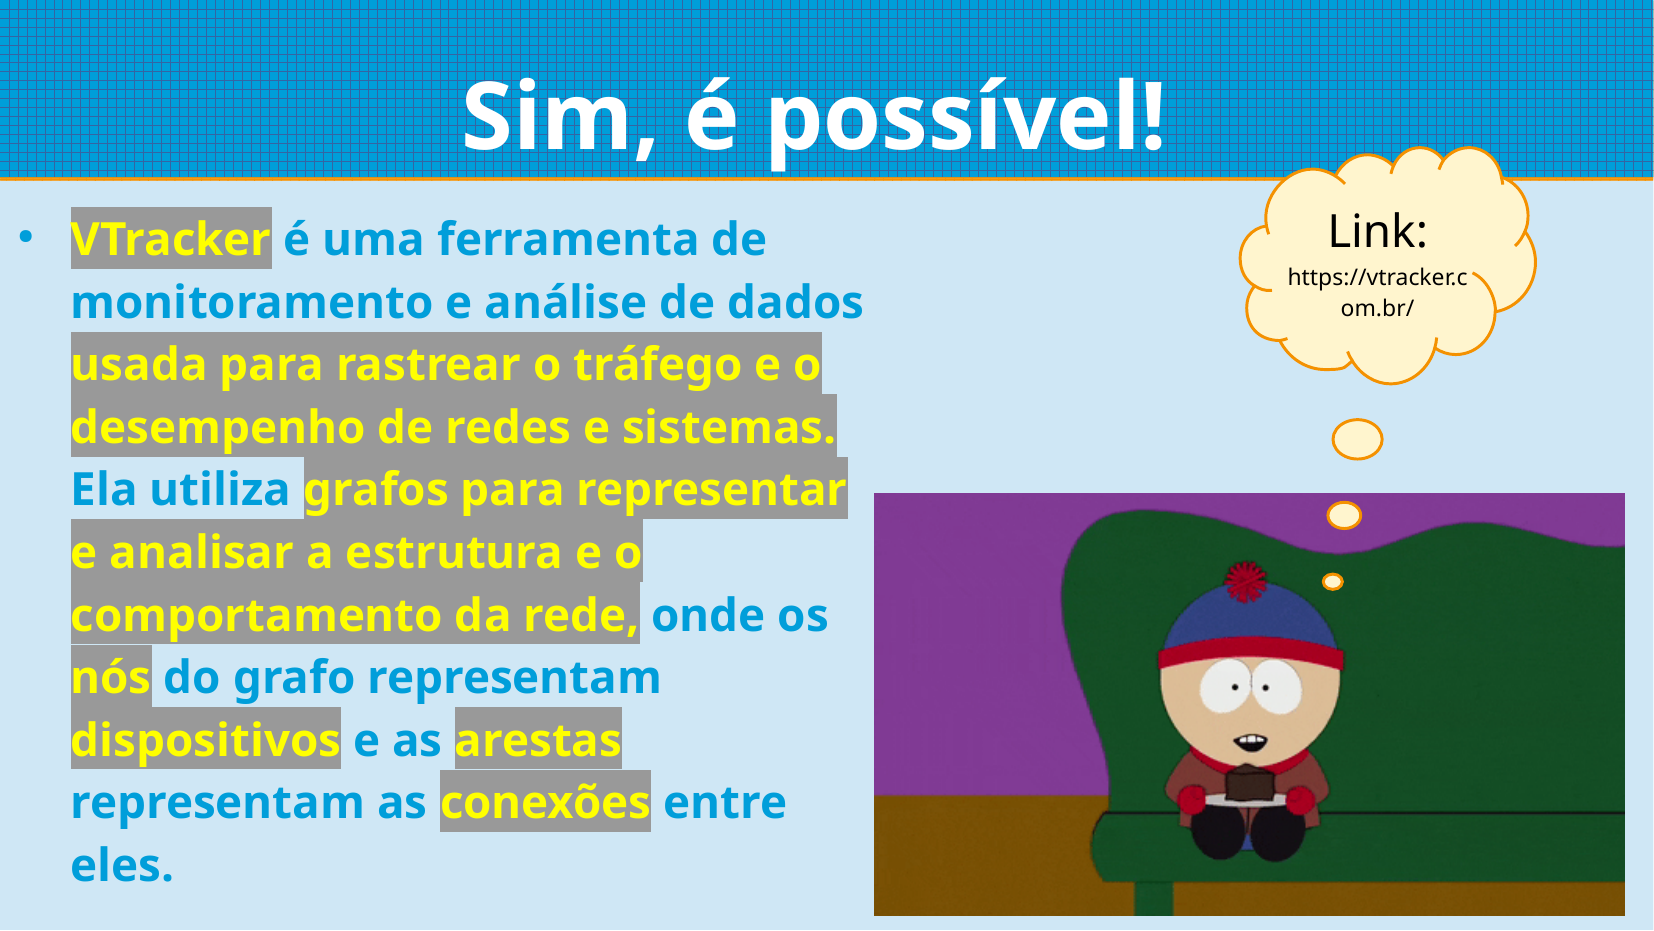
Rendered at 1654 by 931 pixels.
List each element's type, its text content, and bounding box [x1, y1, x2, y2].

text_box Link: https://vtracker.com.br/ [1327, 502, 1361, 529]
list VTracker é uma ferramenta de monitoramento e análise de dados usada para rastrear o tráfego e o desempenho de redes e sistemas. Ela utiliza grafos para representar e analisar a estrutura e o comportamento da rede, onde os nós do grafo representam dispositivos e as arestas representam as conexões entre eles. [0, 206, 875, 916]
text_box Link: https://vtracker.com.br/ [1240, 147, 1536, 384]
picture [874, 493, 1625, 916]
title Sim, é possível! [88, 14, 1565, 178]
text_box Link: https://vtracker.com.br/ [1332, 419, 1383, 460]
